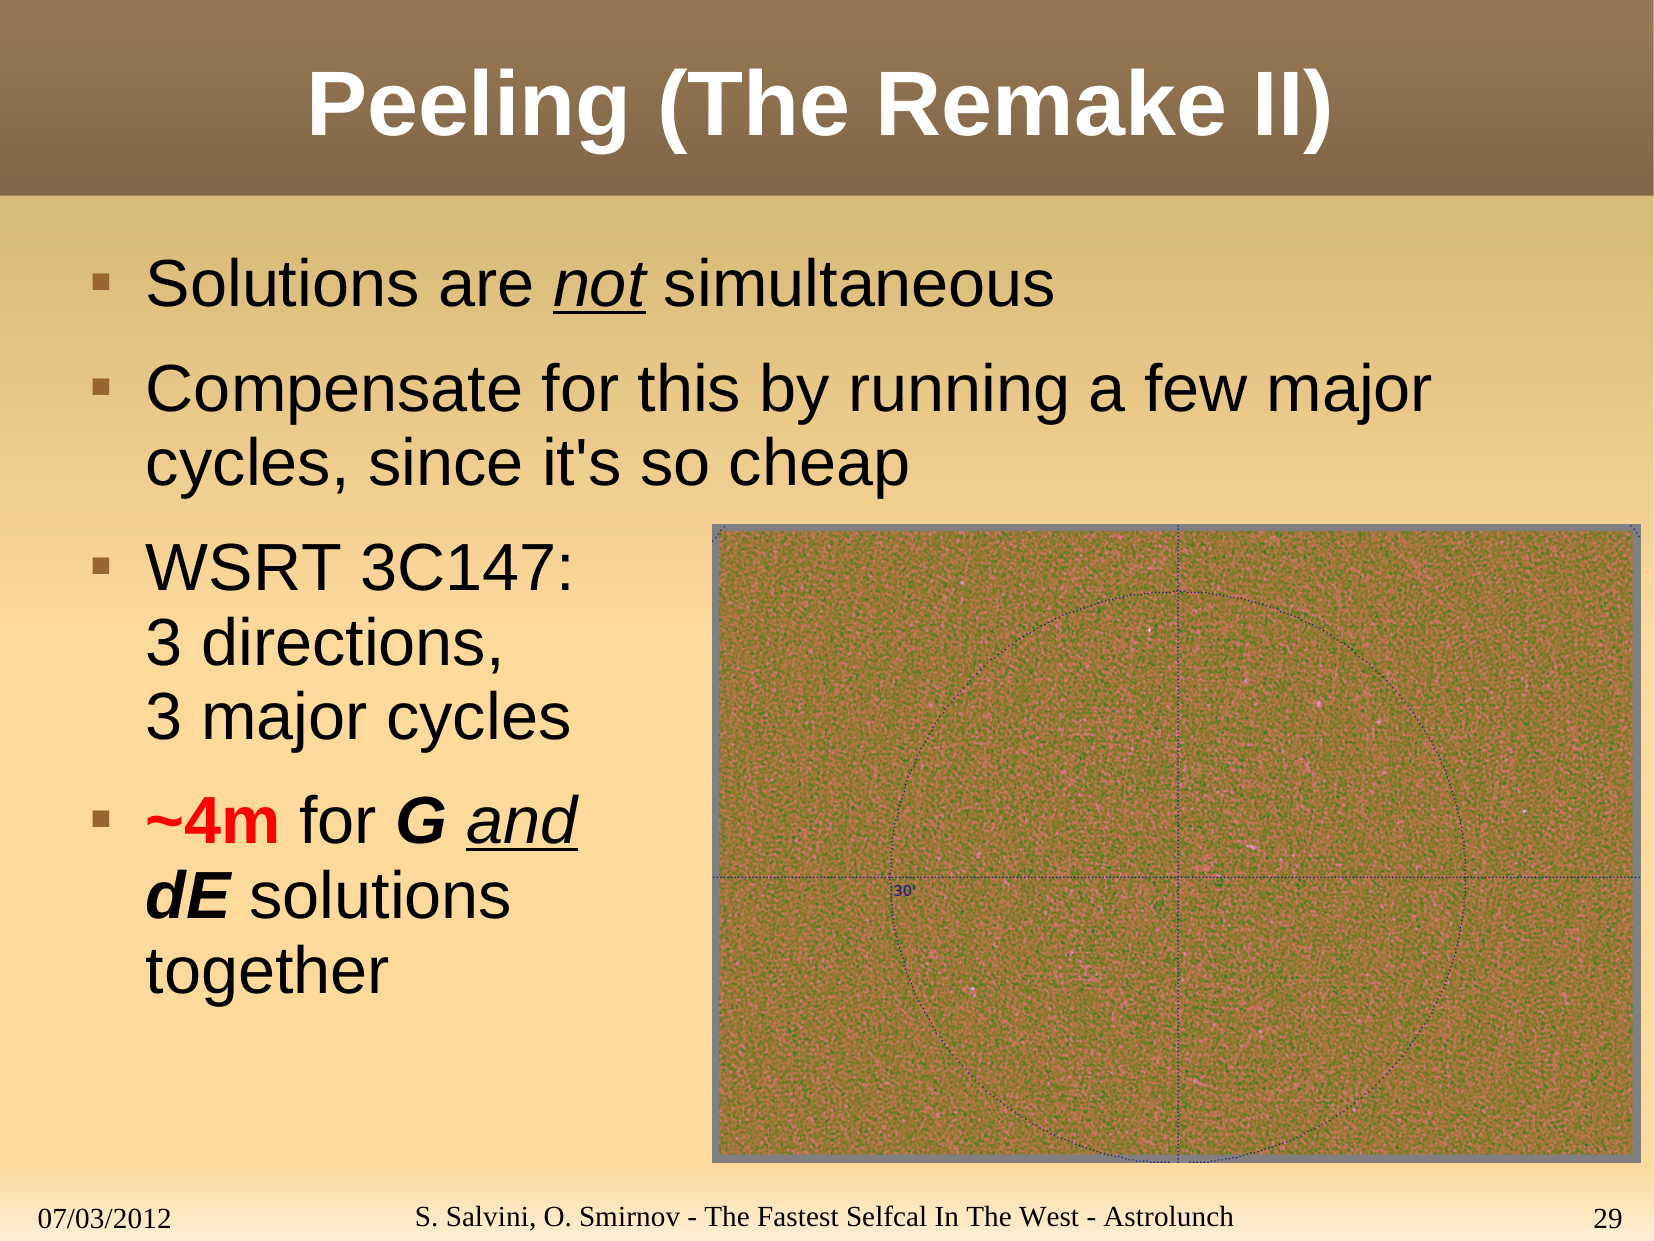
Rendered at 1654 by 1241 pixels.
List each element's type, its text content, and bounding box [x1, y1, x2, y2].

list Solutions are not simultaneous Compensate for this by running a few major cycles, since it's so cheap WSRT 3C147: 3 directions, 3 major cycles ~4m for G and dE solutions together [75, 246, 1564, 1051]
picture [0, 0, 1654, 1241]
title Peeling (The Remake II) [76, 7, 1565, 200]
